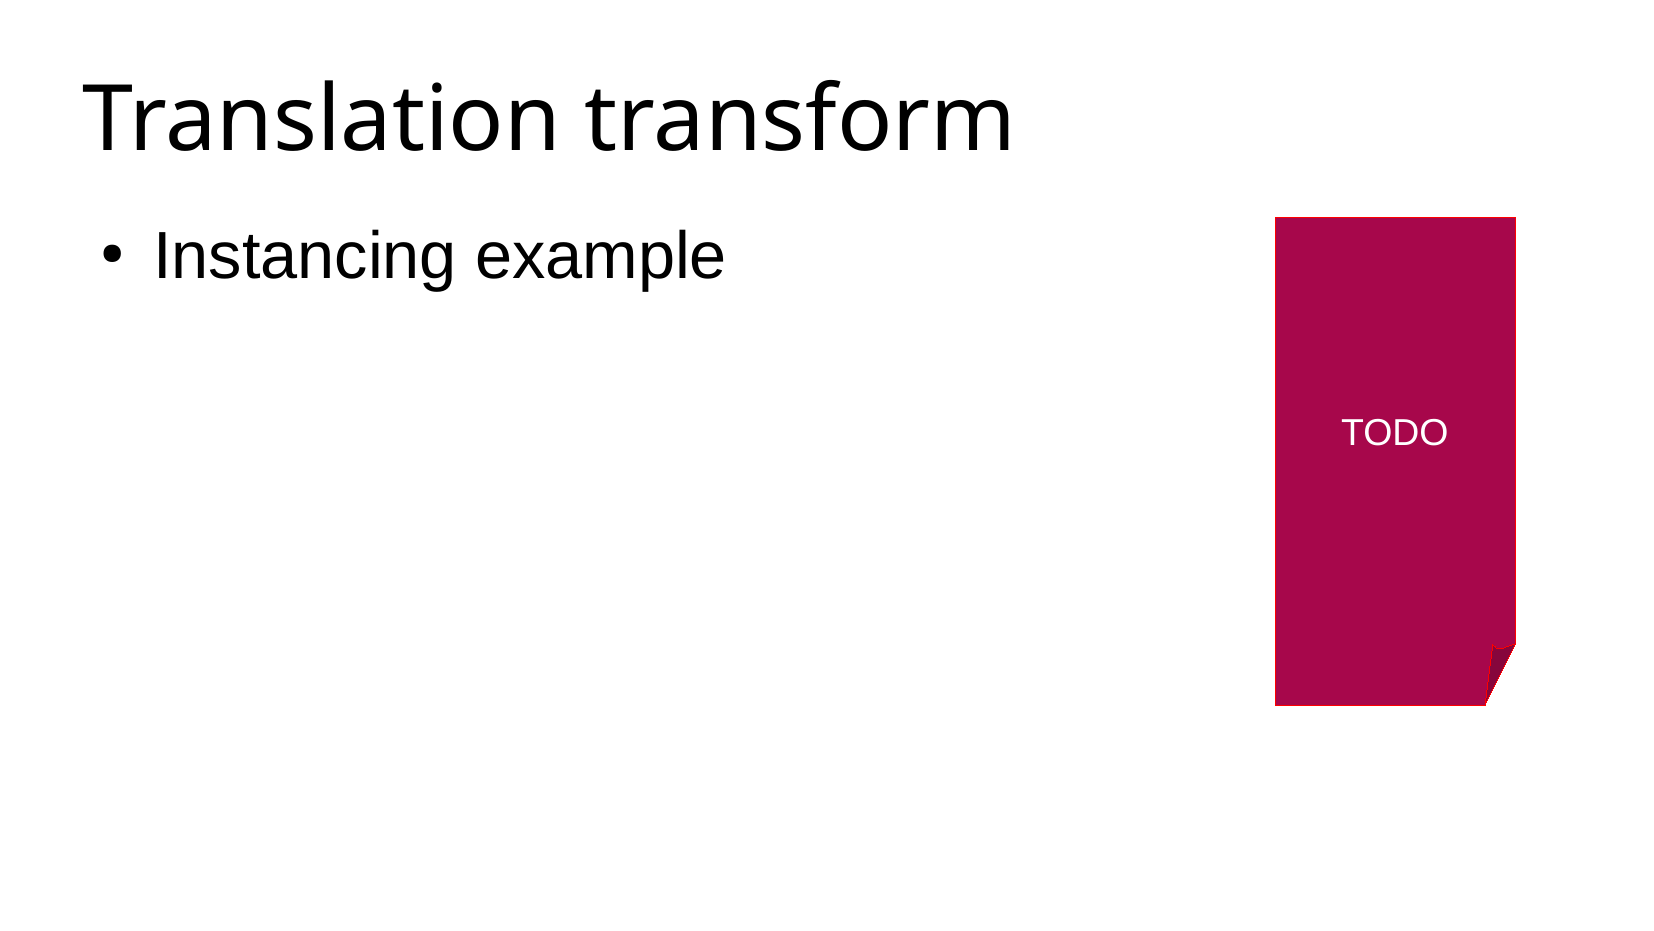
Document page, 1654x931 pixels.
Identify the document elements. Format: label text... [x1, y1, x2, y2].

text_box TODO [1275, 217, 1516, 706]
title Translation transform [82, 37, 1571, 193]
list Instancing example [82, 217, 1571, 758]
